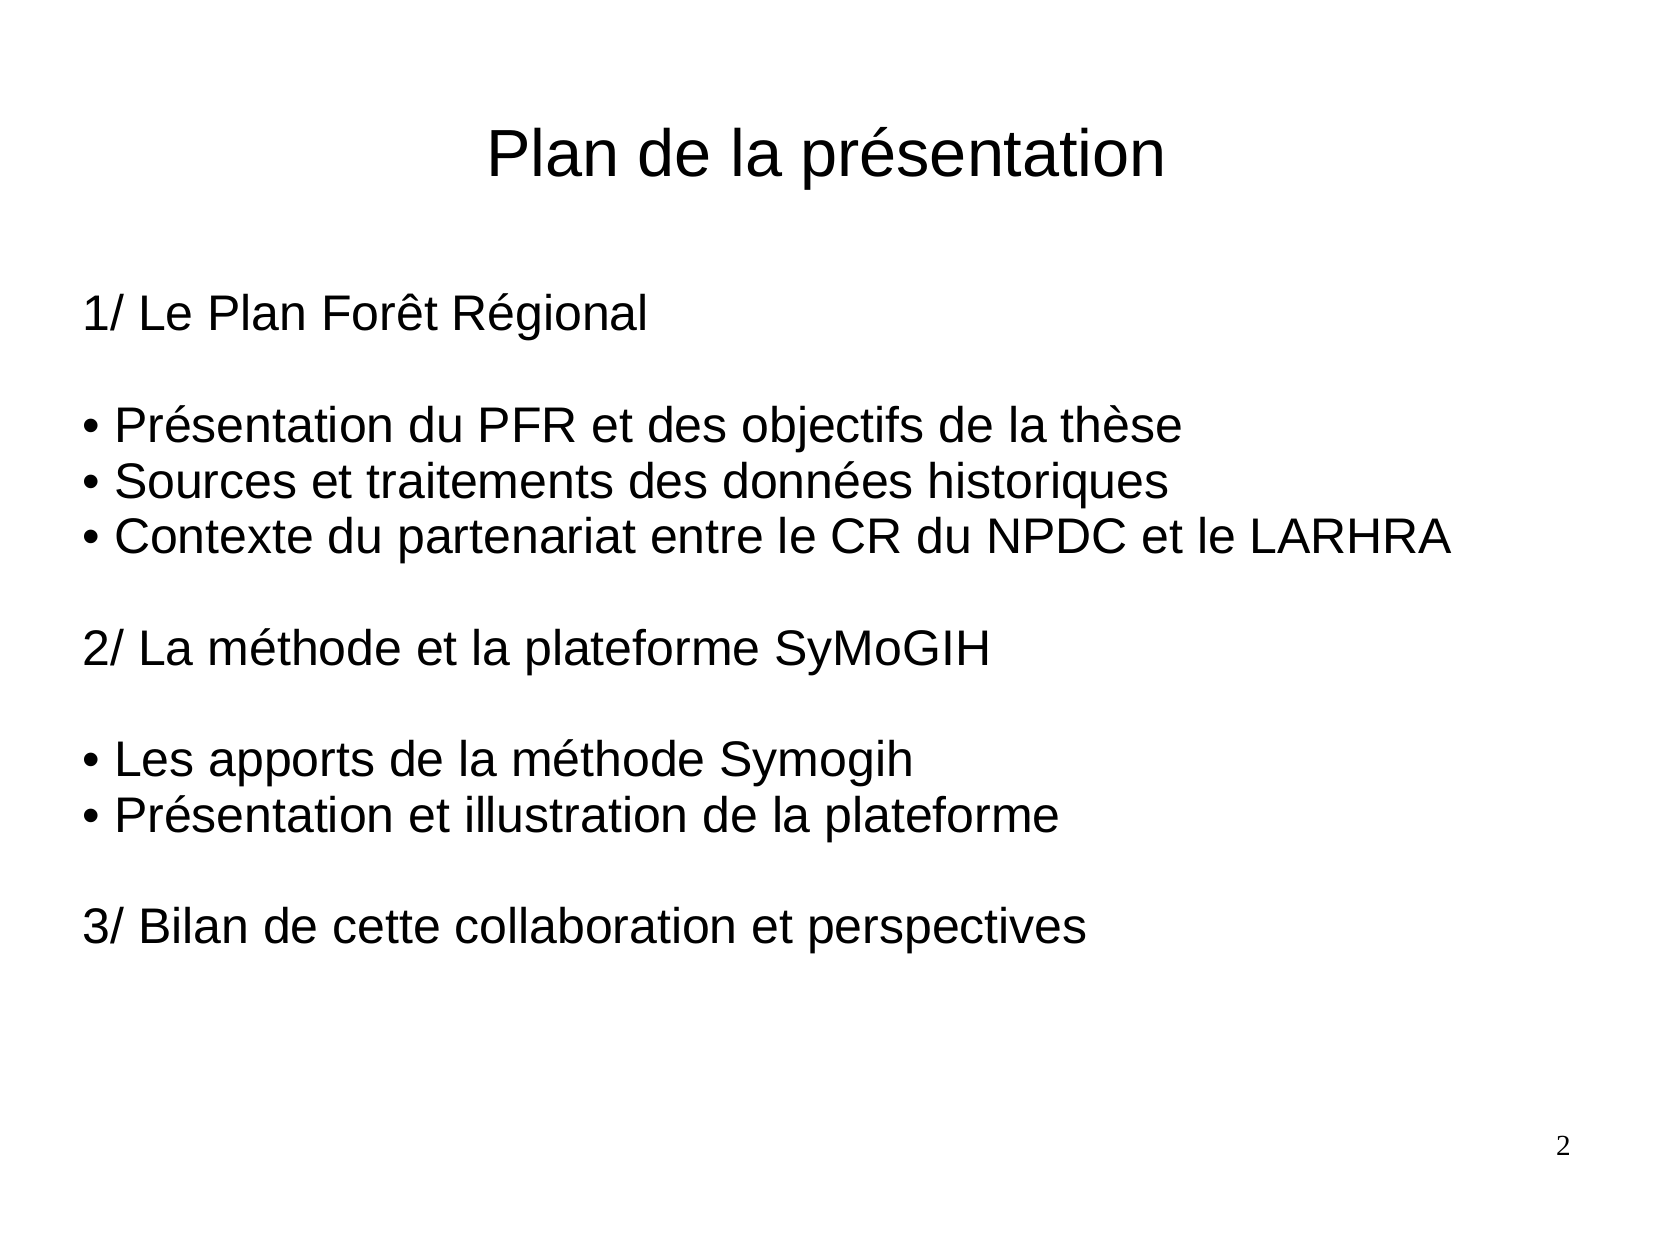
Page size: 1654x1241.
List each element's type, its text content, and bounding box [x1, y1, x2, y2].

title Plan de la présentation [82, 49, 1571, 257]
subtitle 1/ Le Plan Forêt Régional • Présentation du PFR et des objectifs de la thèse • Sources et traitements des données historiques • Contexte du partenariat entre le CR du NPDC et le LARHRA 2/ La méthode et la plateforme SyMoGIH • Les apports de la méthode Symogih • Présentation et illustration de la plateforme 3/ Bilan de cette collaboration et perspectives [82, 260, 1571, 980]
